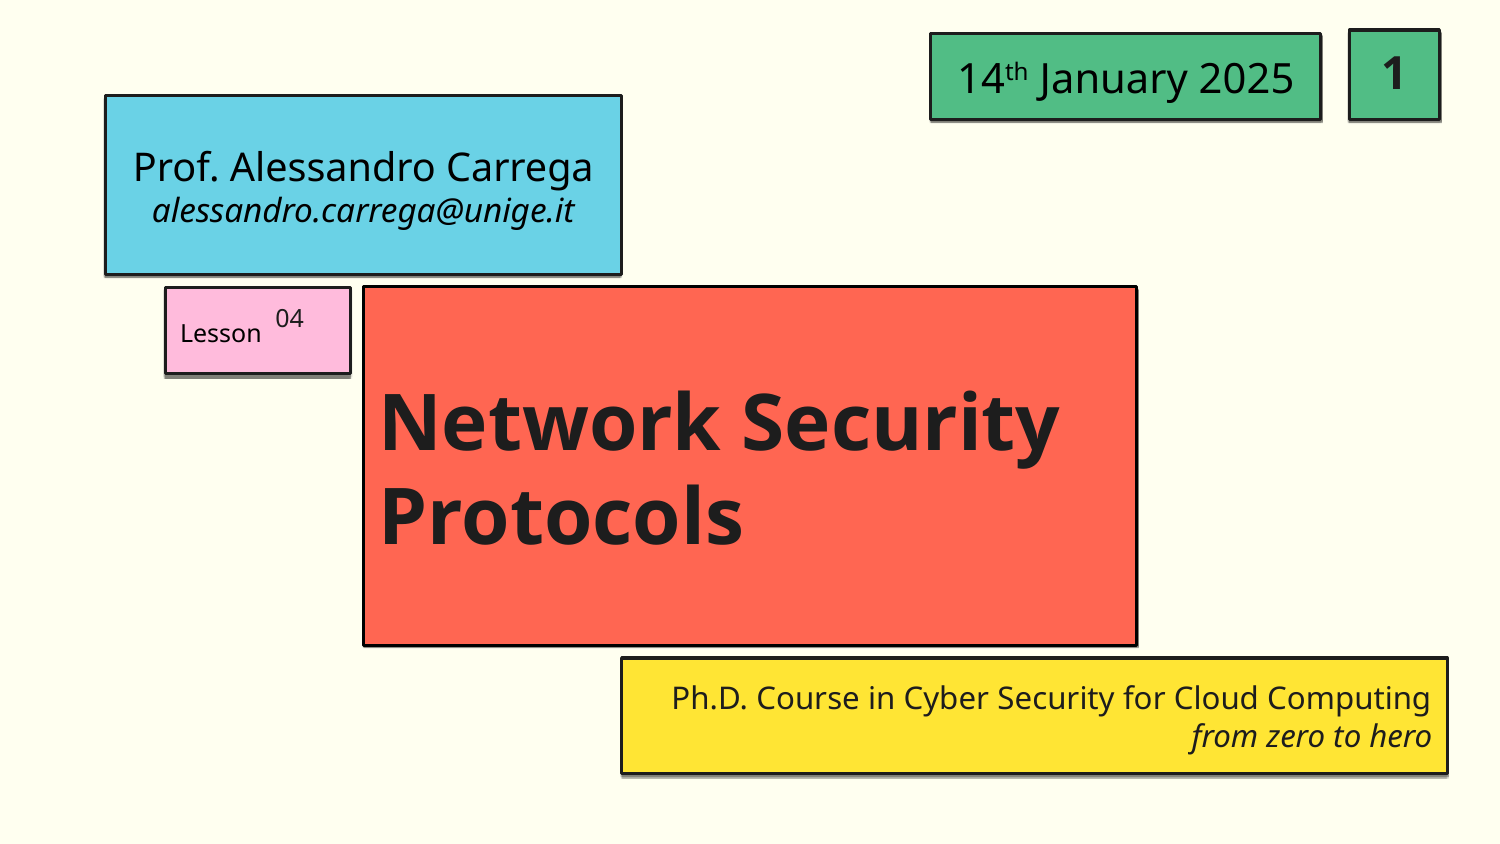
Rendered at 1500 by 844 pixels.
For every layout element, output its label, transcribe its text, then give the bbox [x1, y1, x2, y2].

subtitle 04 [260, 287, 348, 374]
title Network Security Protocols [363, 286, 1137, 646]
